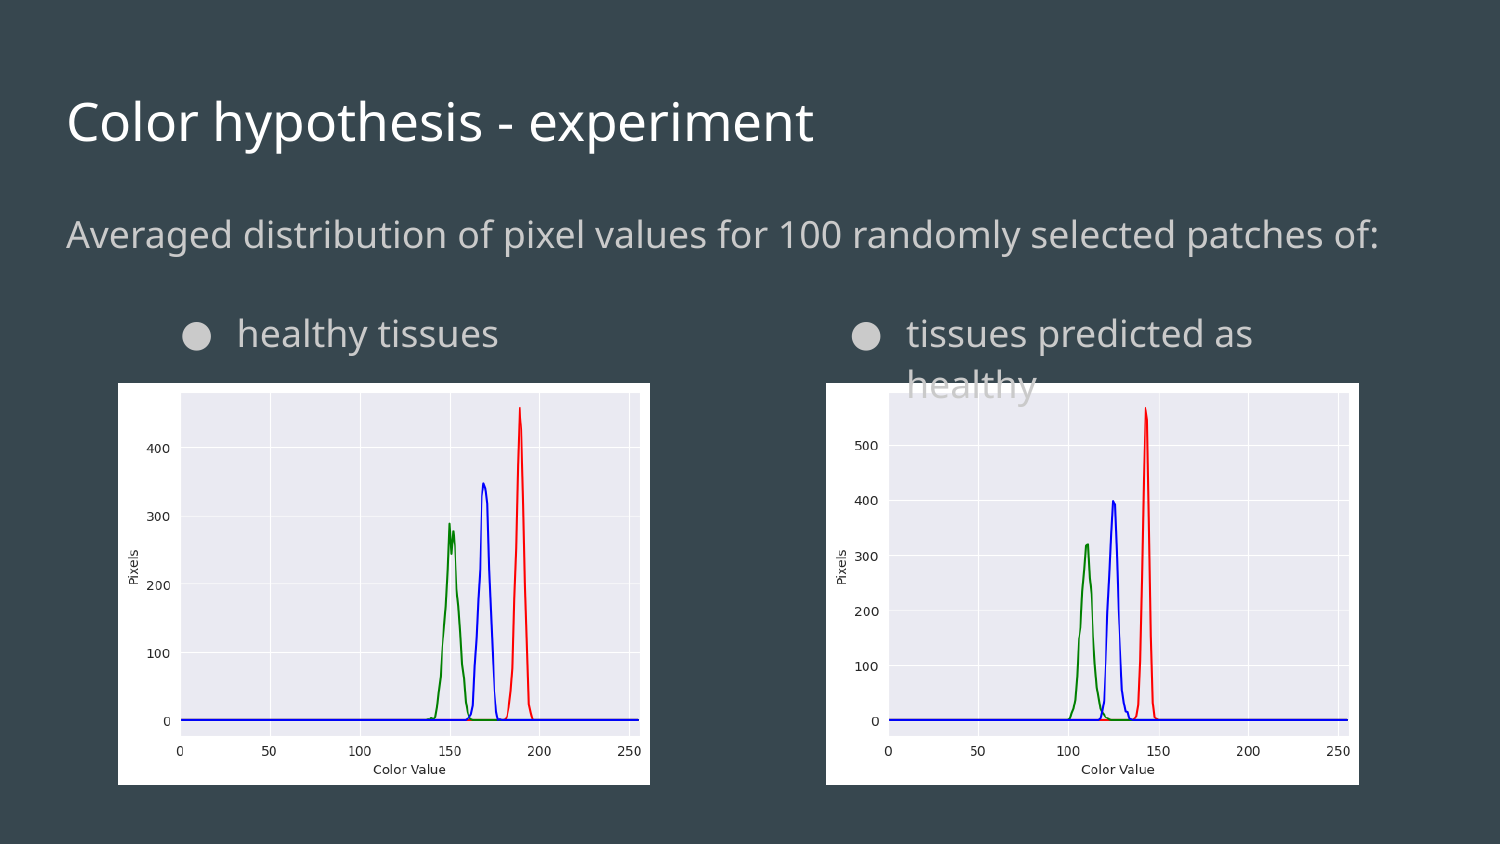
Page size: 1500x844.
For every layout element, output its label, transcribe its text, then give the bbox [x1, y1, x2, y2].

picture [826, 422, 1359, 785]
list Averaged distribution of pixel values for 100 randomly selected patches of: [51, 189, 1439, 307]
title Color hypothesis - experiment [51, 72, 1449, 167]
text_box healthy tissues [146, 287, 639, 370]
picture [118, 383, 650, 785]
text_box tissues predicted as healthy [816, 287, 1409, 422]
